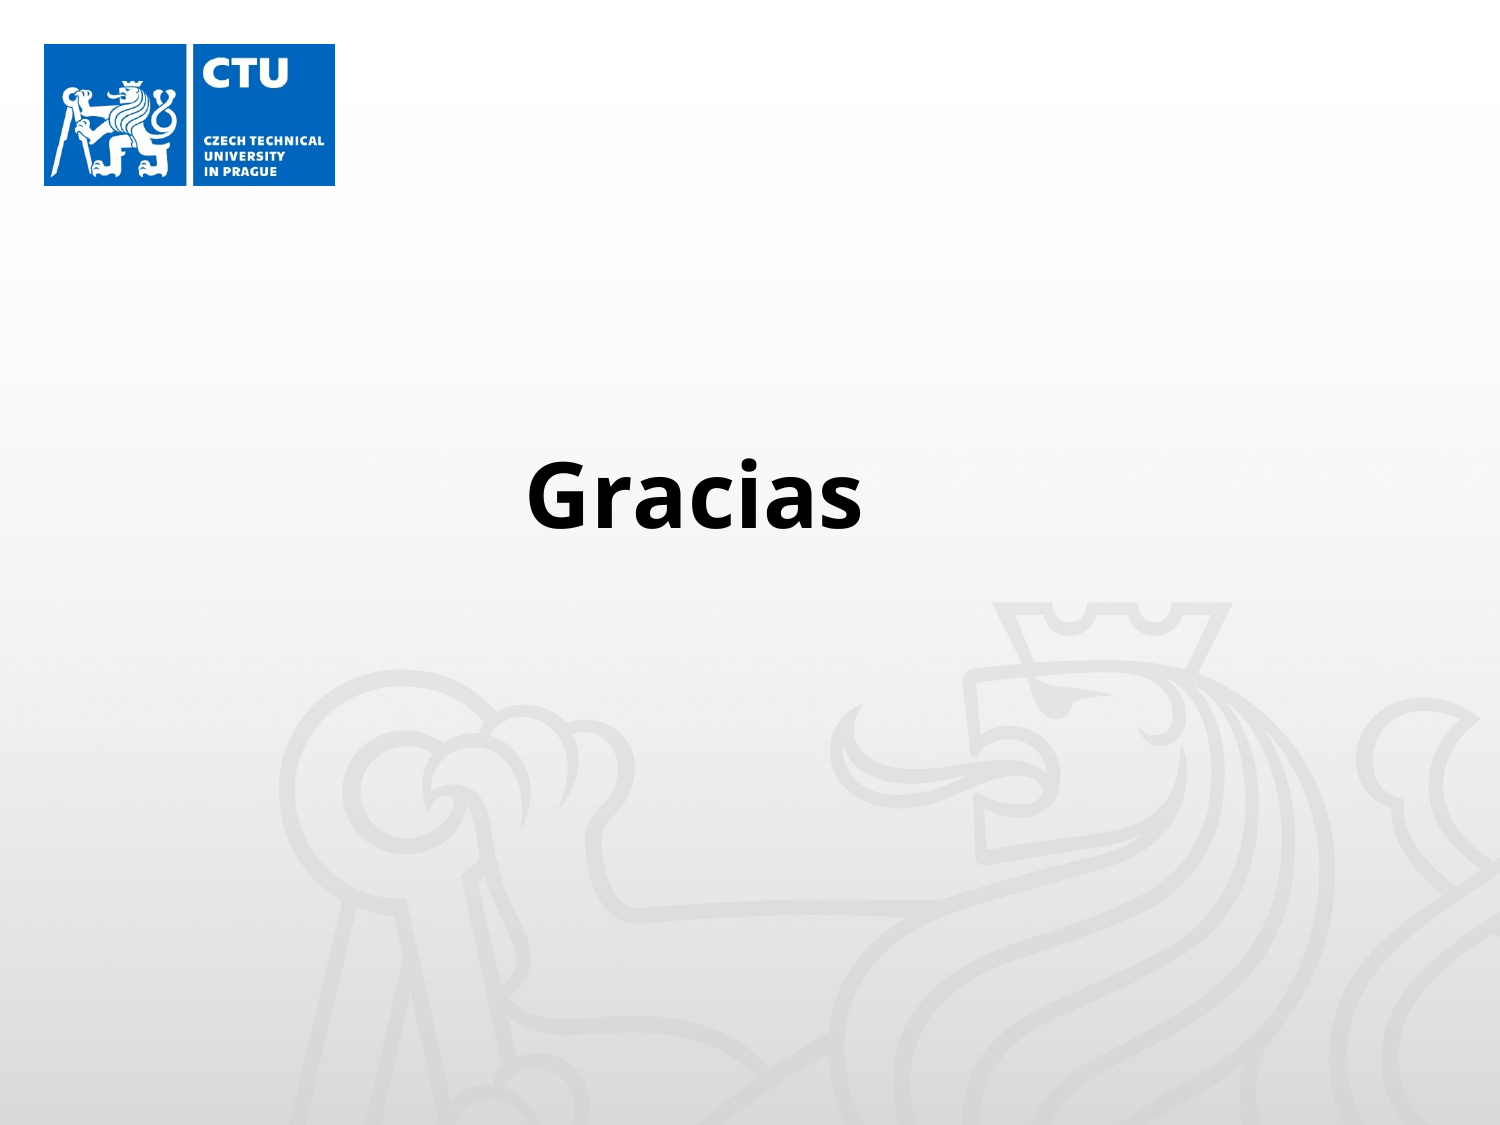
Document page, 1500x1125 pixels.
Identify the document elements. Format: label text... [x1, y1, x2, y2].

text_box Gracias [510, 429, 1065, 625]
picture [0, 0, 1500, 1125]
